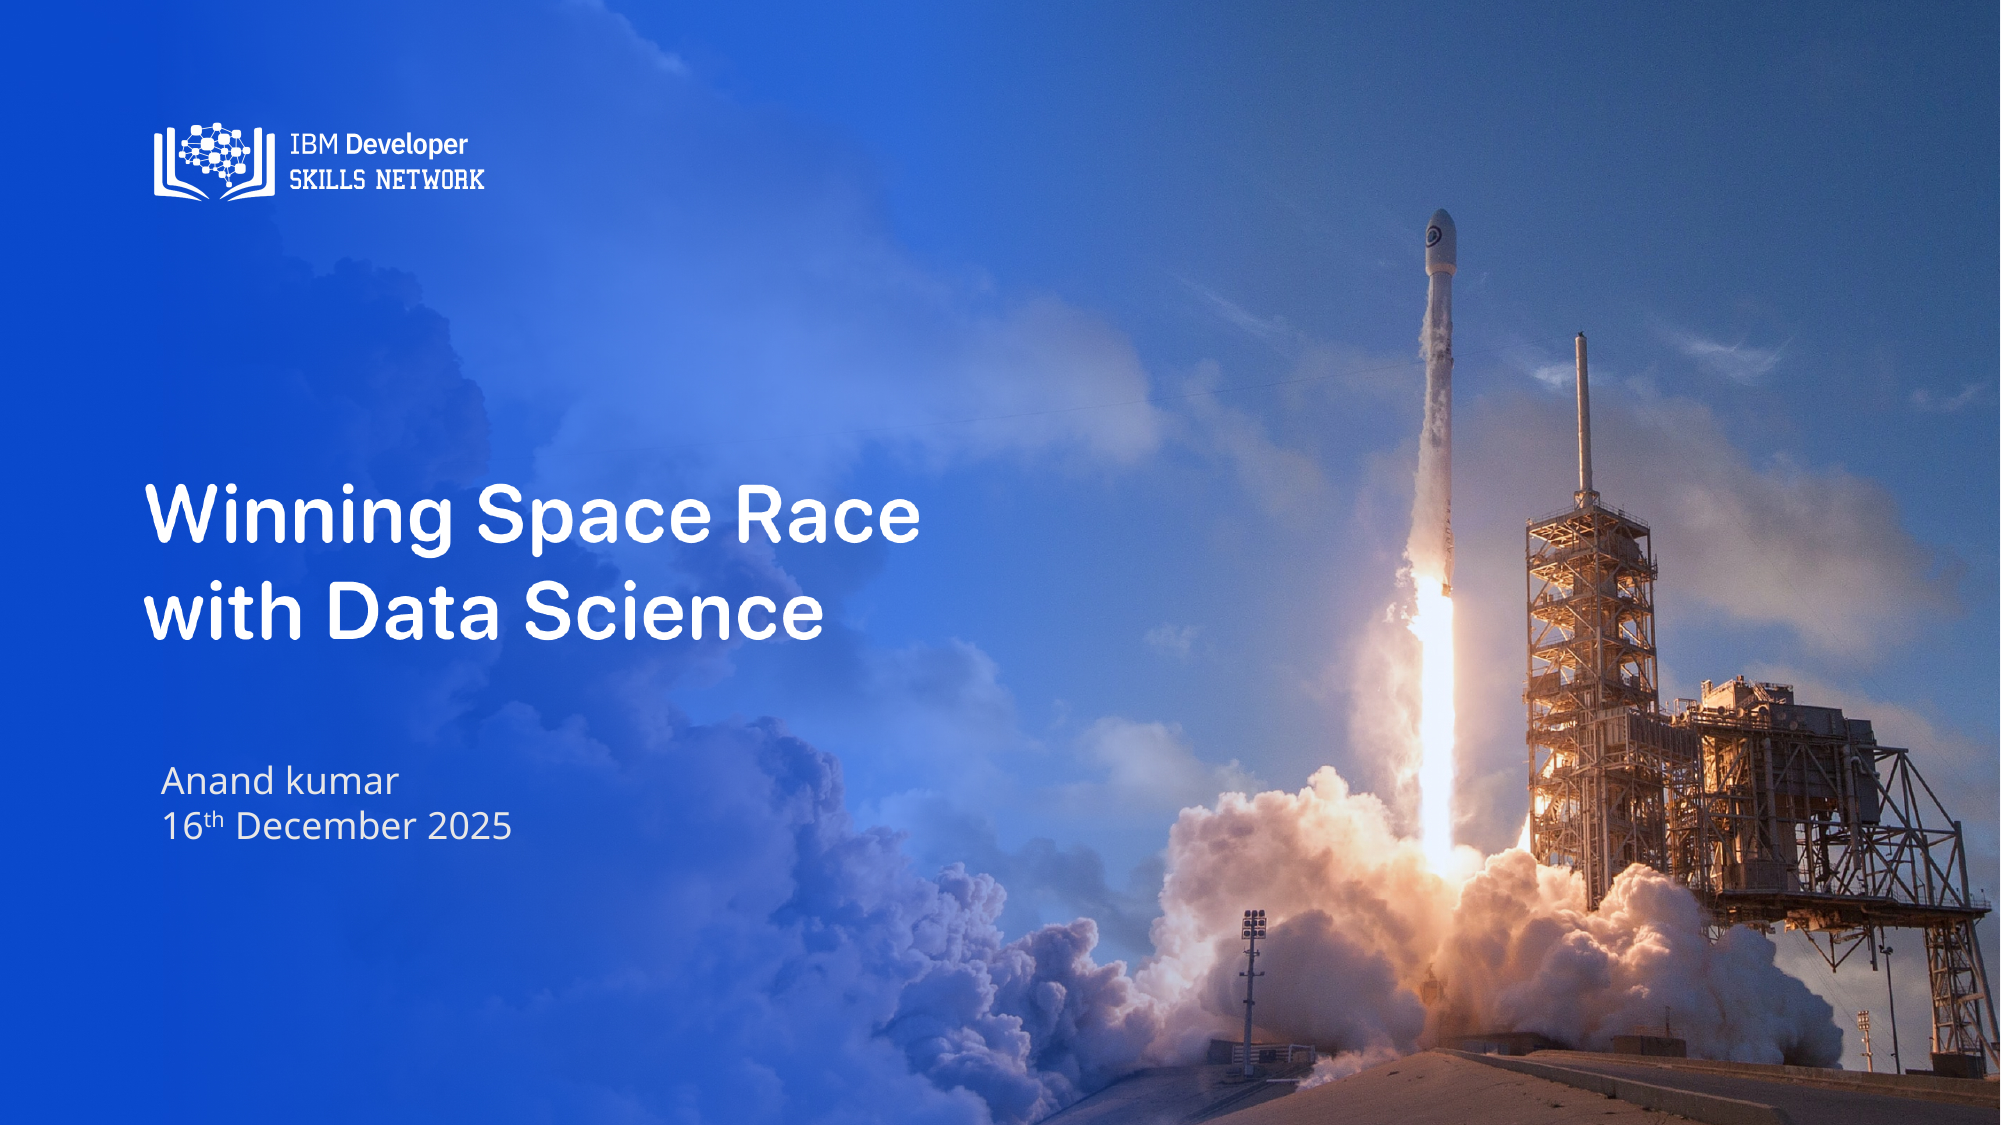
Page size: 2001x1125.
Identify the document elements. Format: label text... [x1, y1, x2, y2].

text_box Anand kumar 16th December 2025 [145, 749, 559, 855]
picture [0, 0, 2001, 1125]
